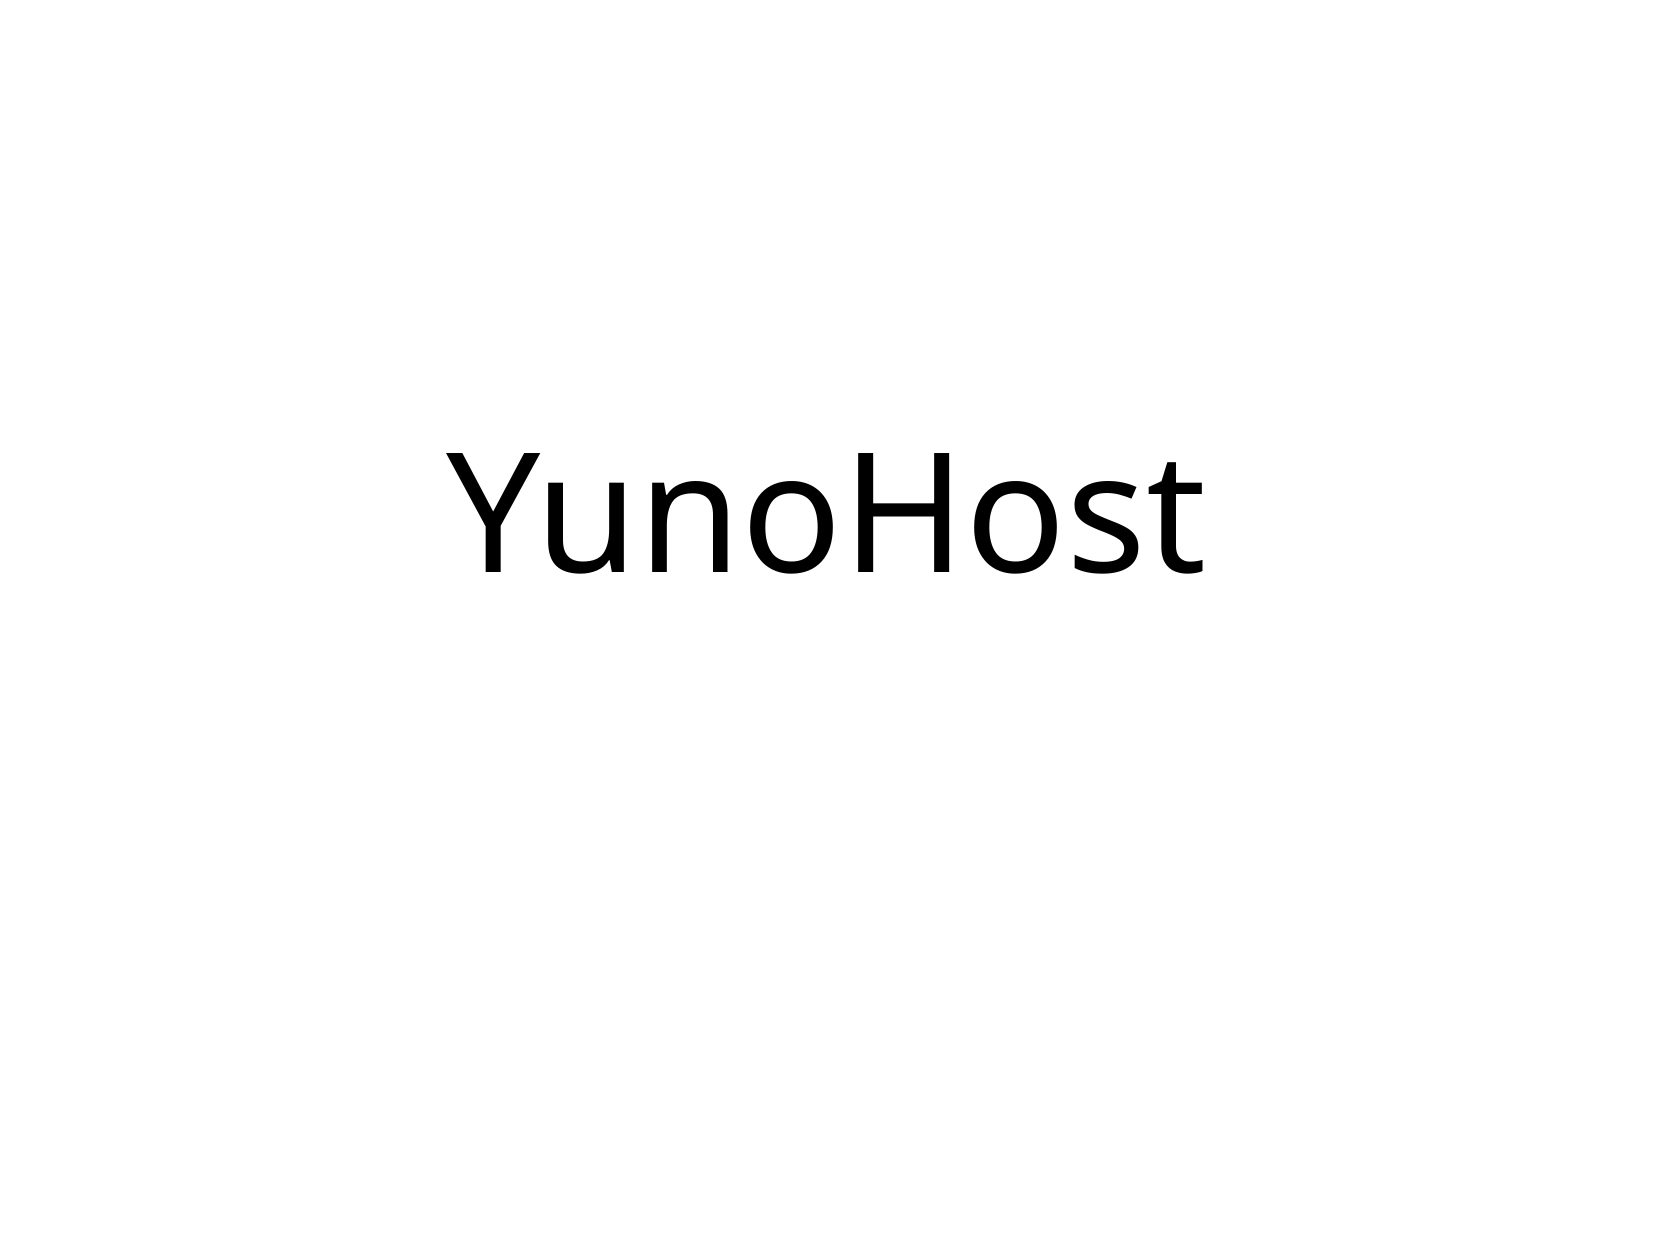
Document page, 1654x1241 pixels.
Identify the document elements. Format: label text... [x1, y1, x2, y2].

title YunoHost [82, 403, 1571, 611]
